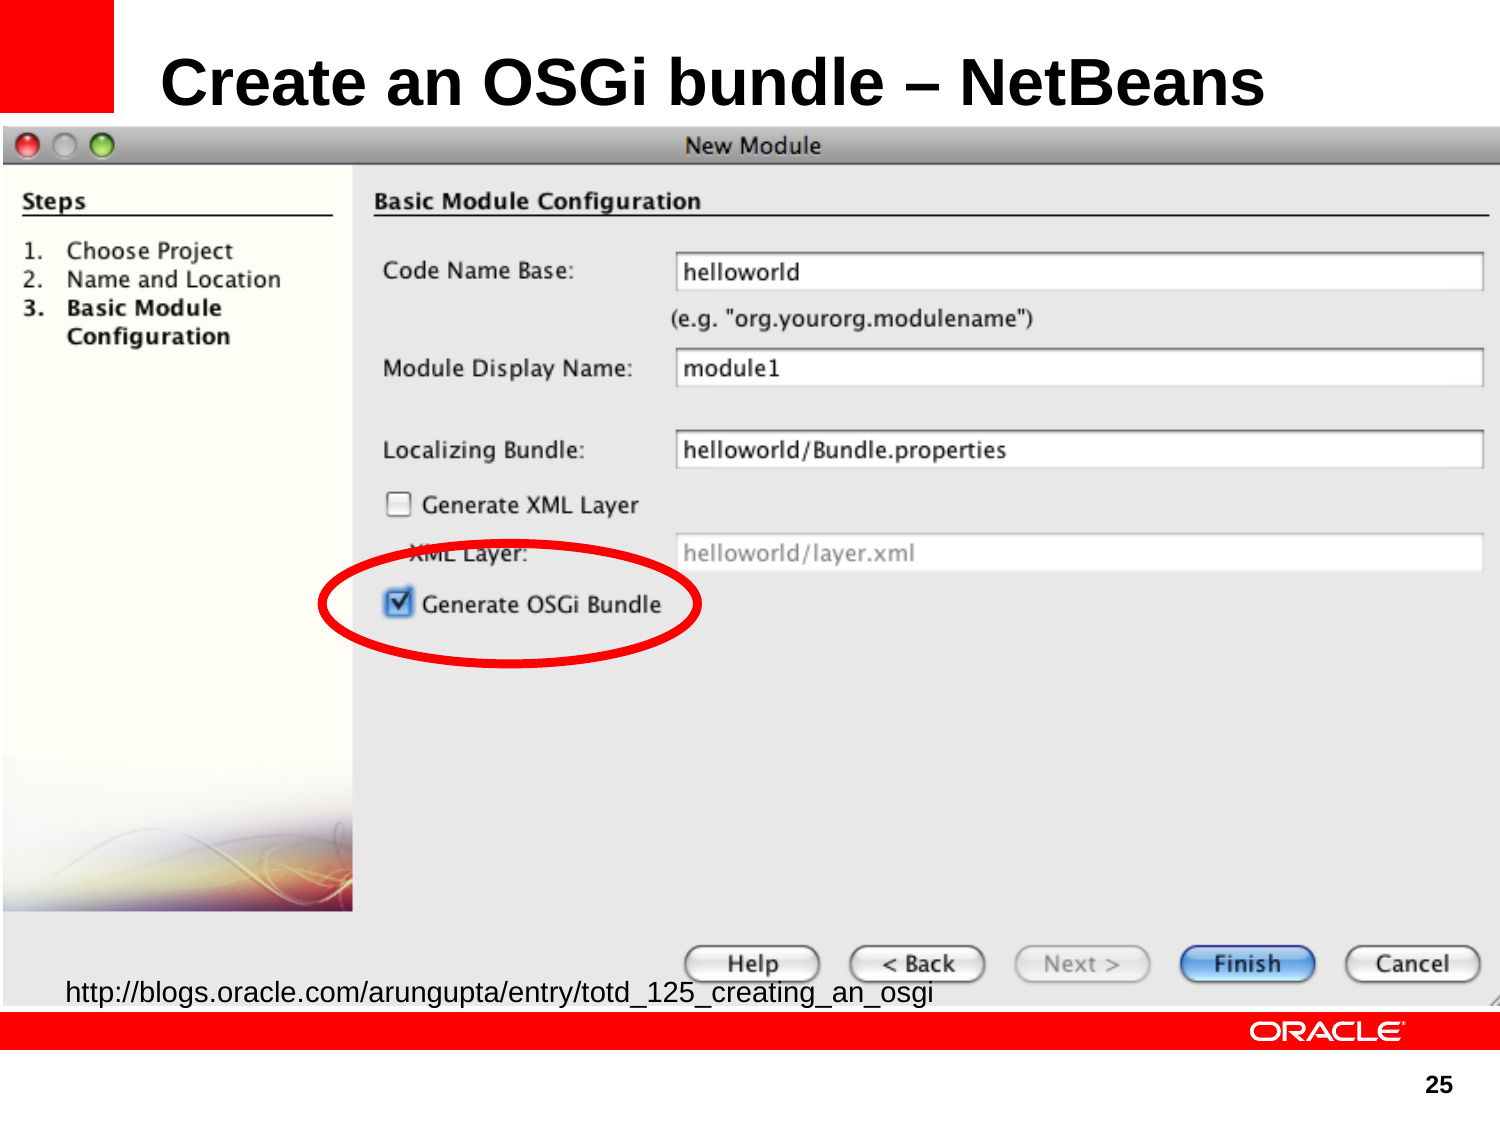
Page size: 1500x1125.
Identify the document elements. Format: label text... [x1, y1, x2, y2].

text_box http://blogs.oracle.com/arungupta/entry/totd_125_creating_an_osgi [6, 972, 995, 1009]
picture [0, 0, 114, 113]
title Create an OSGi bundle – NetBeans [145, 37, 1390, 126]
picture [3, 126, 1500, 1006]
picture [0, 1012, 1500, 1050]
